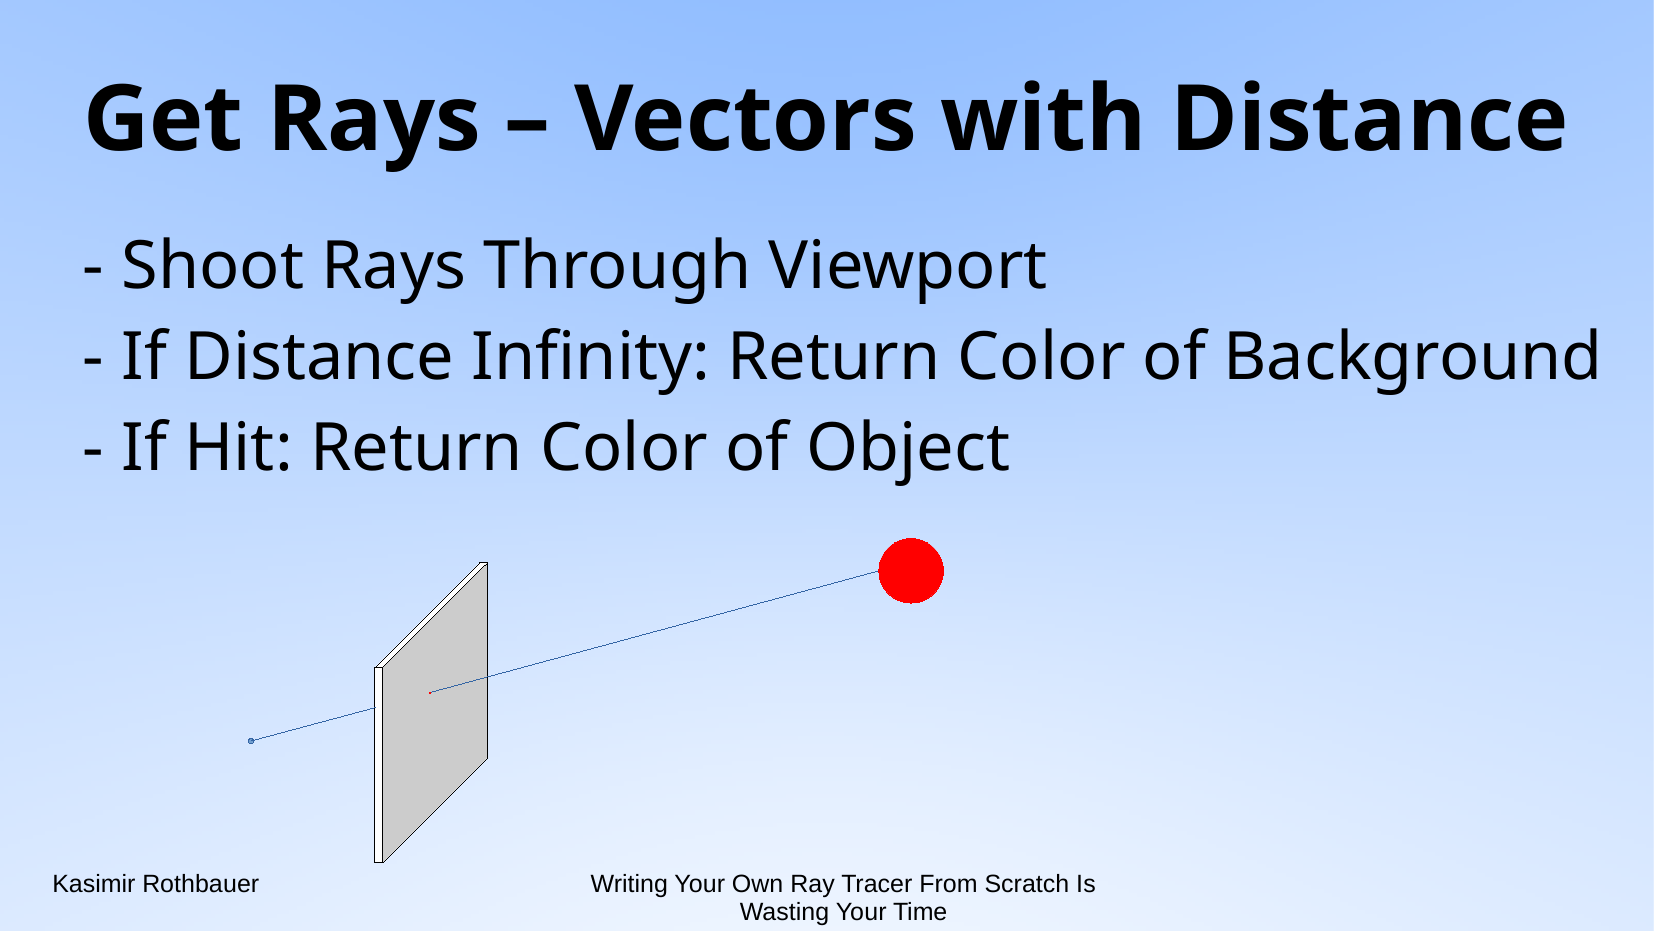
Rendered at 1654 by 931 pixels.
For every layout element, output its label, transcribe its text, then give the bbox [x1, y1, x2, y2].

text_box [374, 562, 488, 863]
subtitle - Shoot Rays Through Viewport - If Distance Infinity: Return Color of Background - If Hit: Return Color of Object [82, 217, 1630, 763]
text_box Writing Your Own Ray Tracer From Scratch Is Wasting Your Time [562, 862, 1126, 931]
title Get Rays – Vectors with Distance [82, 37, 1571, 193]
text_box Kasimir Rothbauer [37, 862, 413, 906]
picture [0, 0, 1654, 931]
text_box [878, 538, 944, 604]
